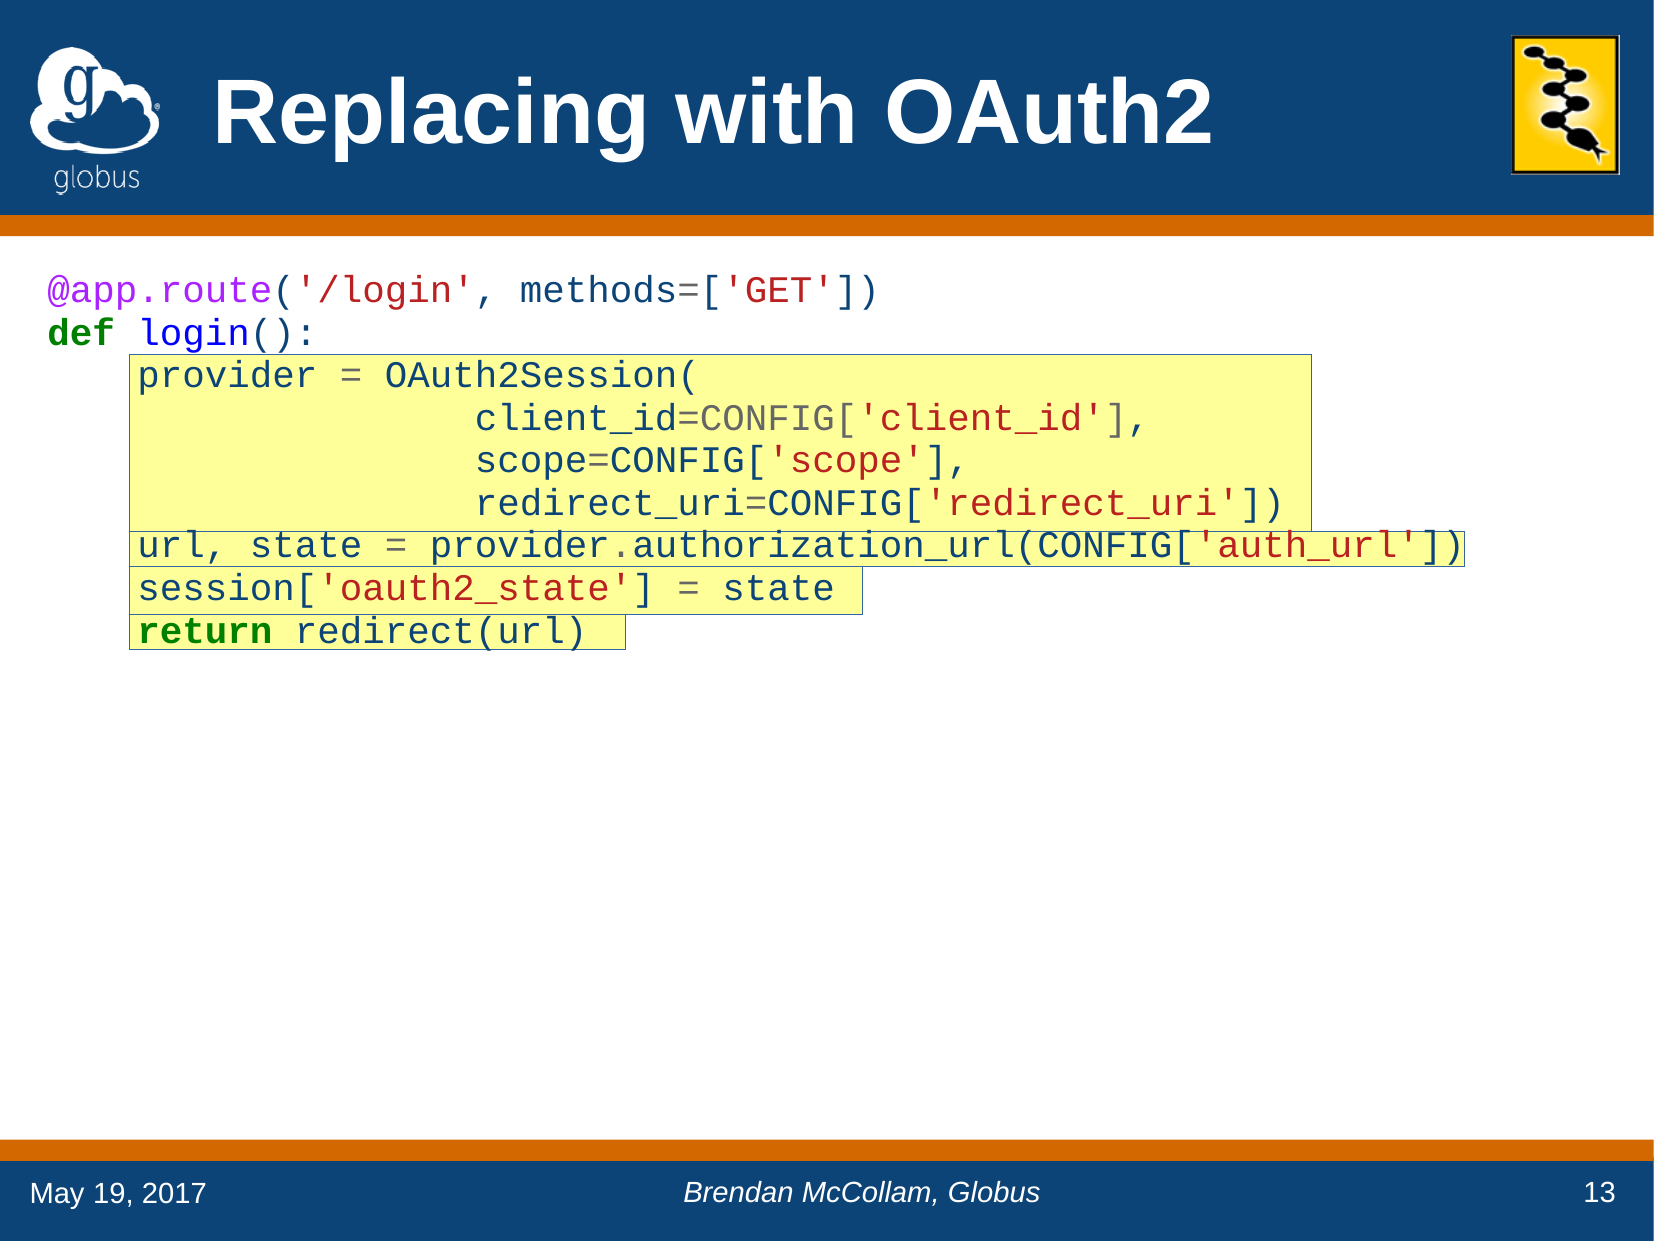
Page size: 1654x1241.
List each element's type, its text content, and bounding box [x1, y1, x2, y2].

title Replacing with OAuth2 [212, 8, 1465, 216]
list @app.route('/login', methods=['GET']) def login(): provider = OAuth2Session( client_id=CONFIG['client_id'], scope=CONFIG['scope'], redirect_uri=CONFIG['redirect_uri']) url, state = provider.authorization_url(CONFIG['auth_url']) session['oauth2_state'] = state return redirect(url) [47, 271, 1607, 1111]
picture [1511, 35, 1620, 175]
picture [30, 47, 160, 195]
